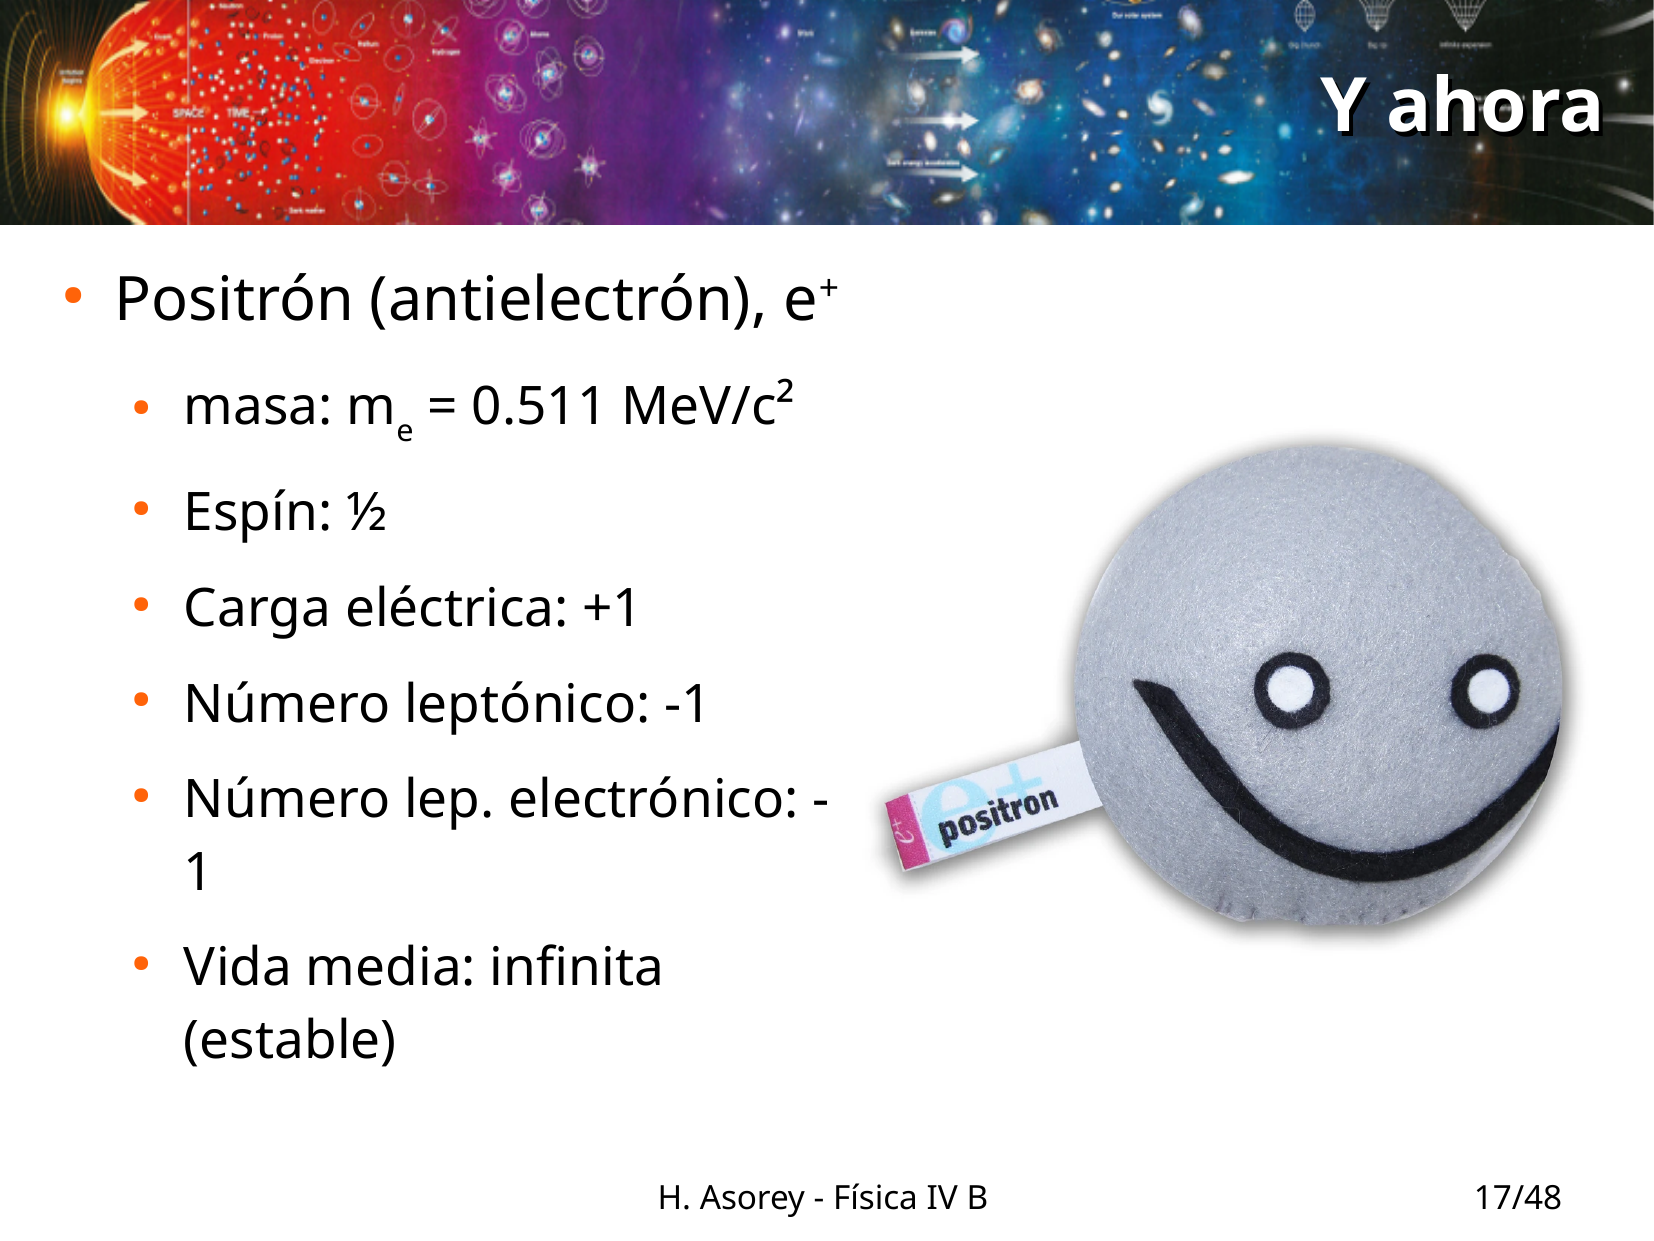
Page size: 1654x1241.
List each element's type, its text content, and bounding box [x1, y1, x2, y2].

title Y ahora [45, 15, 1606, 191]
list Positrón (antielectrón), e+ masa: me = 0.511 MeV/c² Espín: ½ Carga eléctrica: +1 Número leptónico: -1 Número lep. electrónico: -1 Vida media: infinita (estable) [45, 255, 845, 1156]
picture [844, 395, 1606, 1015]
picture [0, 0, 1654, 225]
